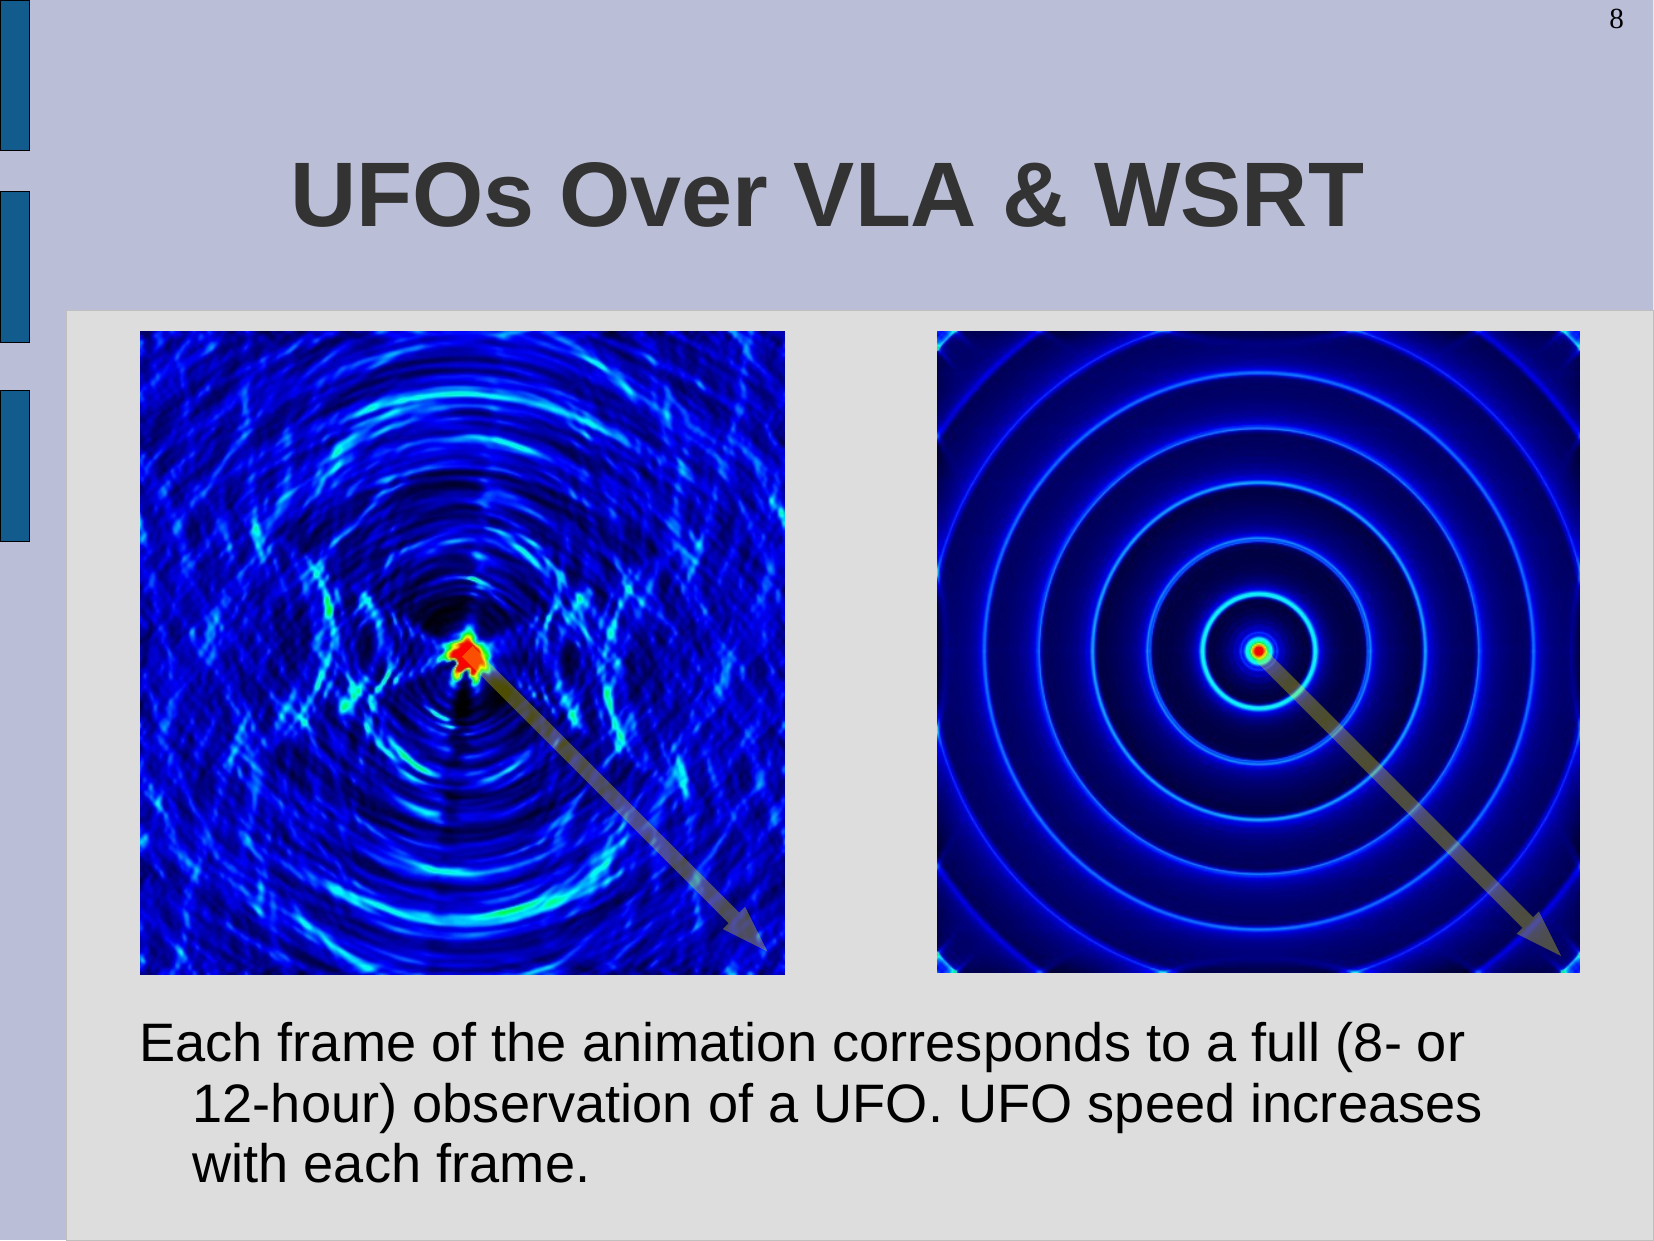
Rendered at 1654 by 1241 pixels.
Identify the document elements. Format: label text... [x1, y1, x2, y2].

title UFOs Over VLA & WSRT [121, 91, 1534, 299]
picture [140, 331, 785, 976]
picture [937, 331, 1580, 973]
list Each frame of the animation corresponds to a full (8- or 12-hour) observation of a UFO. UFO speed increases with each frame. [121, 1012, 1534, 1202]
